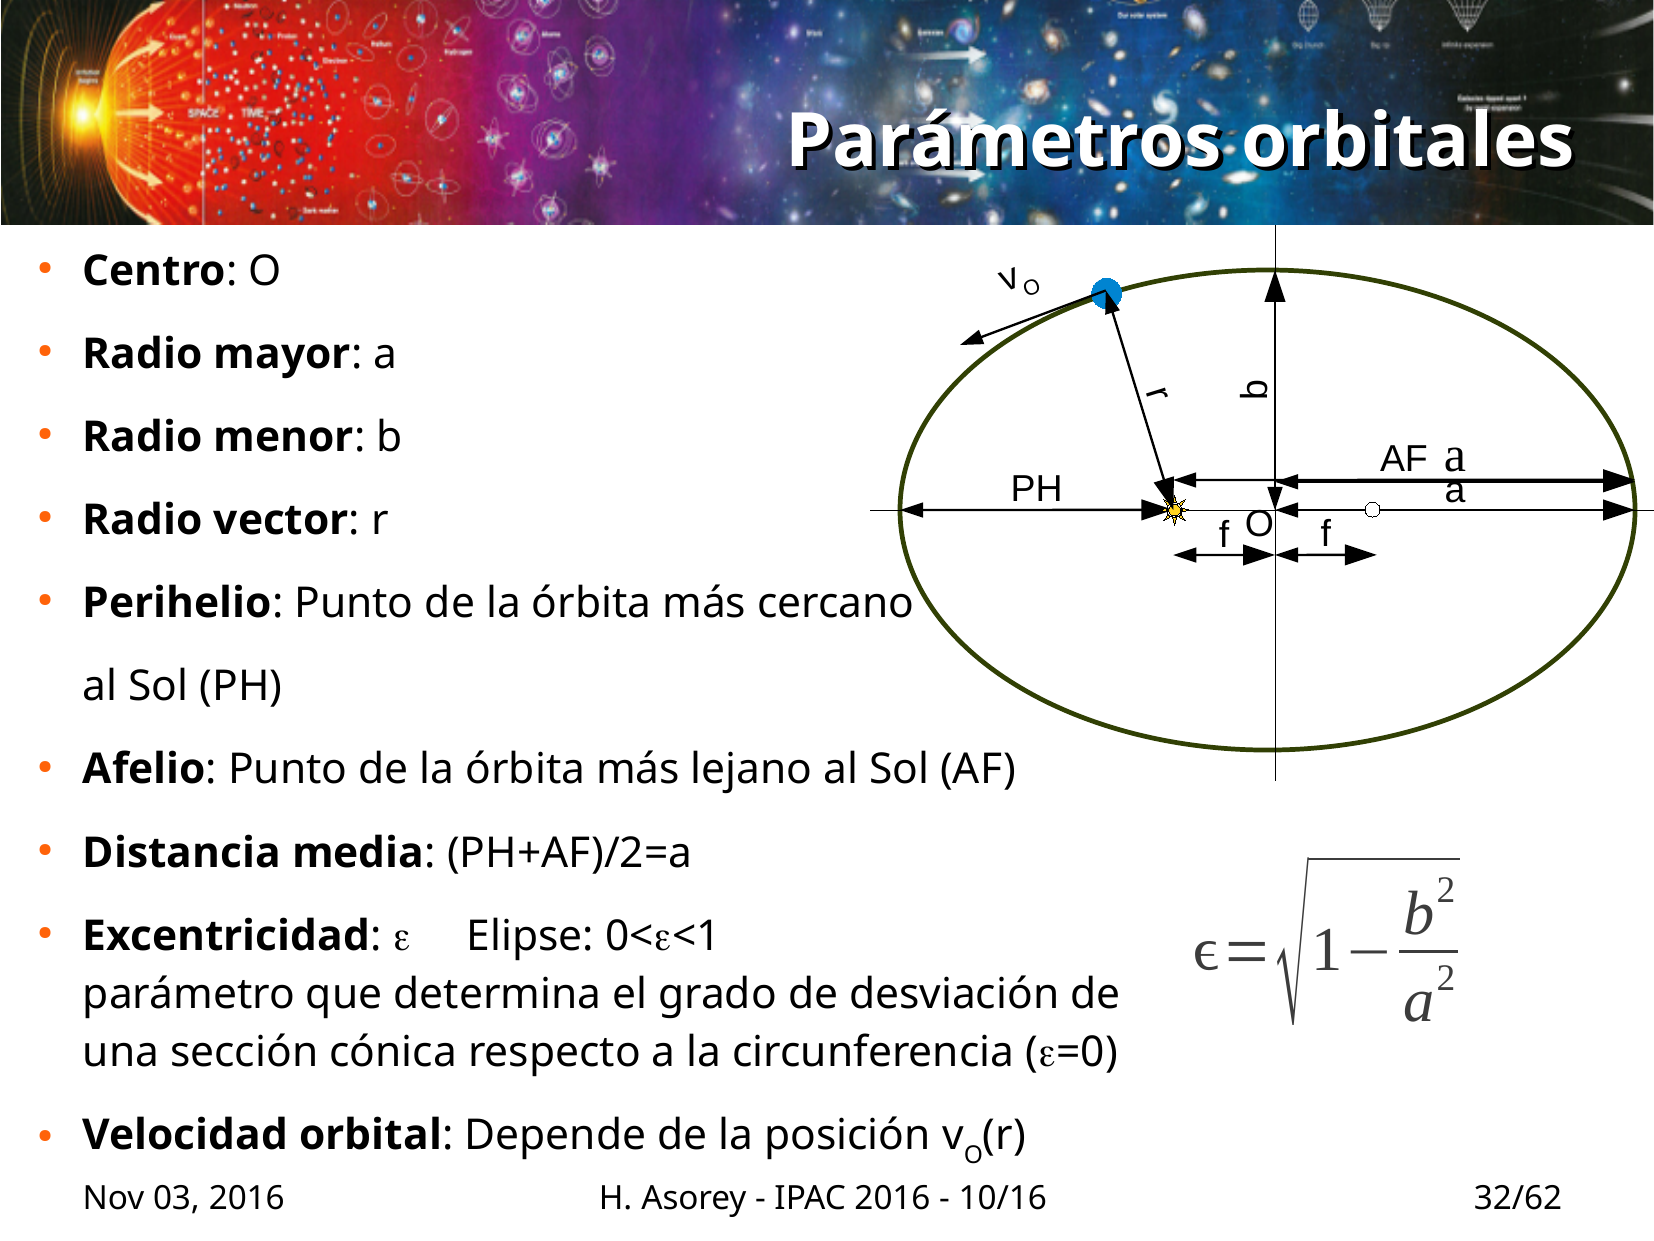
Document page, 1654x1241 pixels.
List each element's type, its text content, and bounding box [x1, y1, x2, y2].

text_box [900, 293, 1275, 751]
text_box [1449, 492, 1459, 500]
text_box [1276, 483, 1636, 750]
list Centro: O Radio mayor: a Radio menor: b Radio vector: r Perihelio: Punto de la órbita más cercano al Sol (PH) Afelio: Punto de la órbita más lejano al Sol (AF) Distancia media: (PH+AF)/2=a Excentricidad: e Elipse: 0<e<1 parámetro que determina el grado de desviación de una sección cónica respecto a la circunferencia (e=0) Velocidad orbital: Depende de la posición vO(r) [22, 240, 1126, 1201]
text_box [1276, 270, 1632, 478]
text_box [1091, 270, 1274, 479]
picture [1, 0, 1654, 225]
chart [1185, 854, 1467, 1036]
text_box O [1228, 495, 1291, 571]
title Parámetros orbitales [86, 49, 1576, 226]
